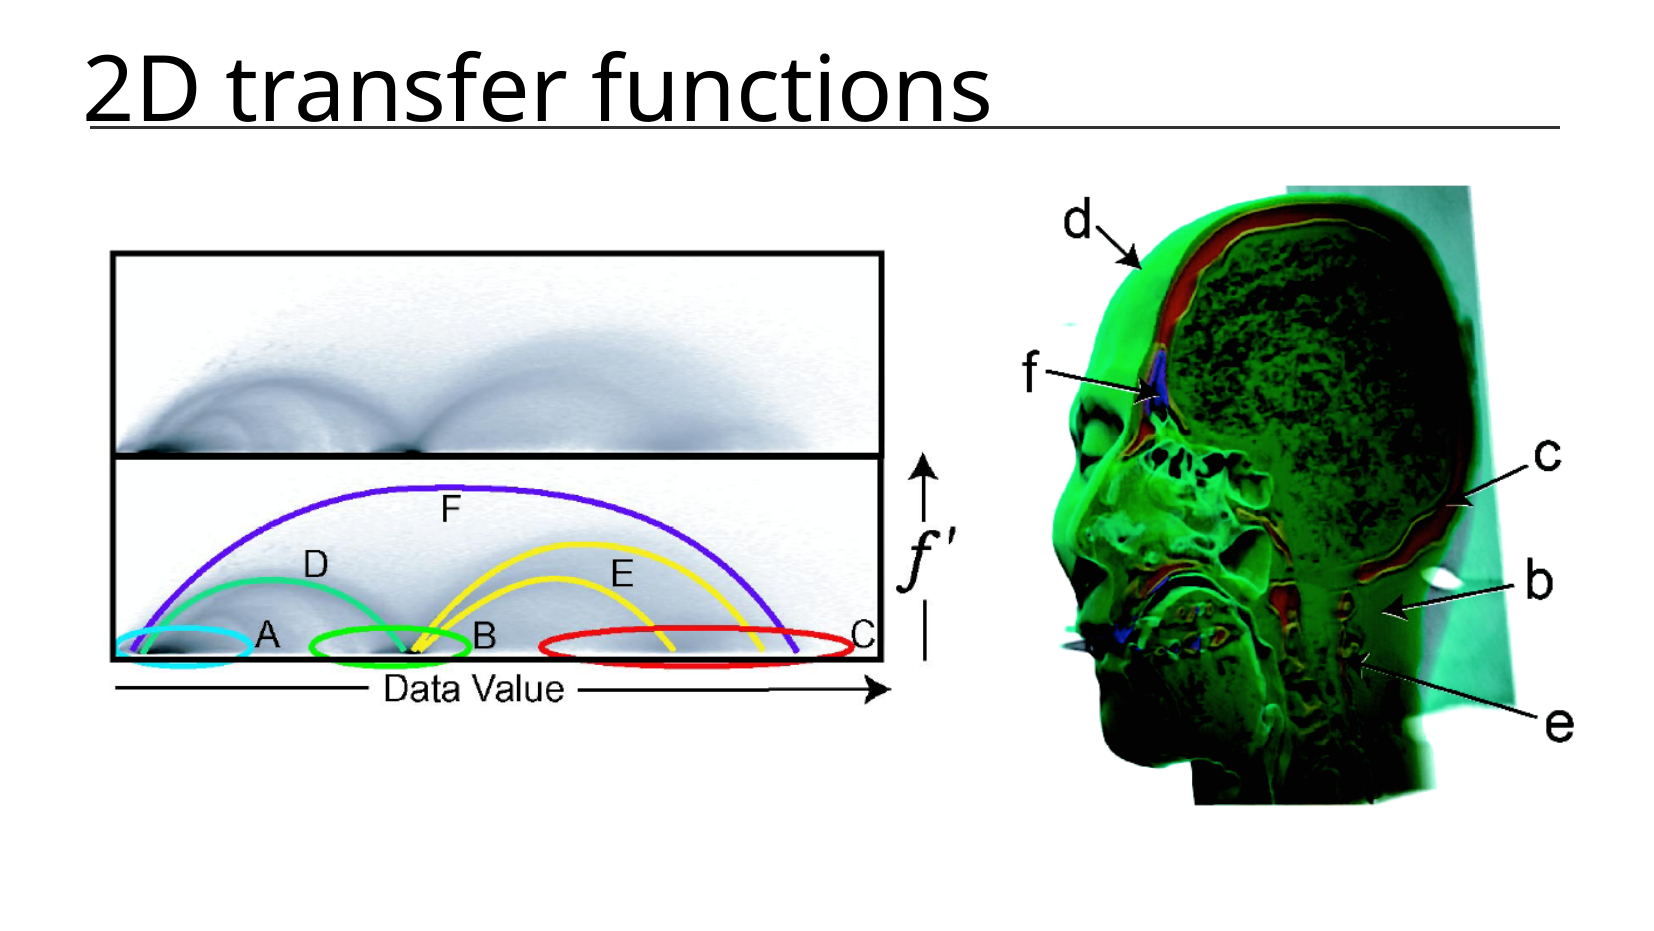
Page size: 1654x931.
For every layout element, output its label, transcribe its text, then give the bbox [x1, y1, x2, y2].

title 2D transfer functions [82, 32, 1571, 140]
picture [99, 243, 963, 706]
picture [997, 162, 1584, 813]
